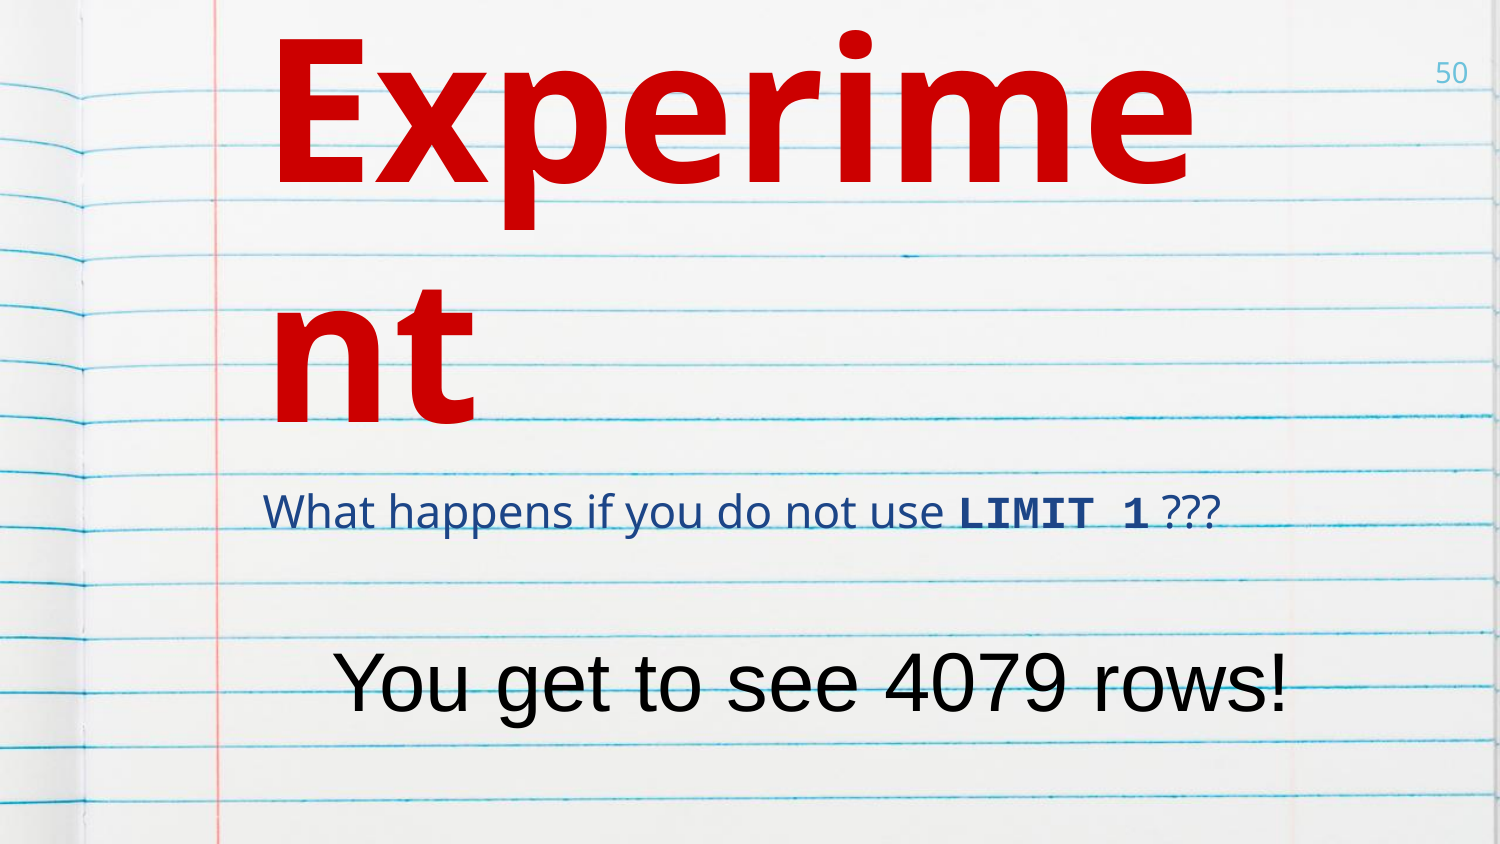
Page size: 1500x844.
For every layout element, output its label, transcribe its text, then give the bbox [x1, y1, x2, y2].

slide_number <number> [1378, 41, 1469, 107]
title Experiment [262, 272, 1226, 463]
subtitle What happens if you do not use LIMIT 1 ??? [262, 482, 1226, 612]
picture [0, 0, 1500, 844]
text_box You get to see 4079 rows! [316, 620, 1392, 737]
